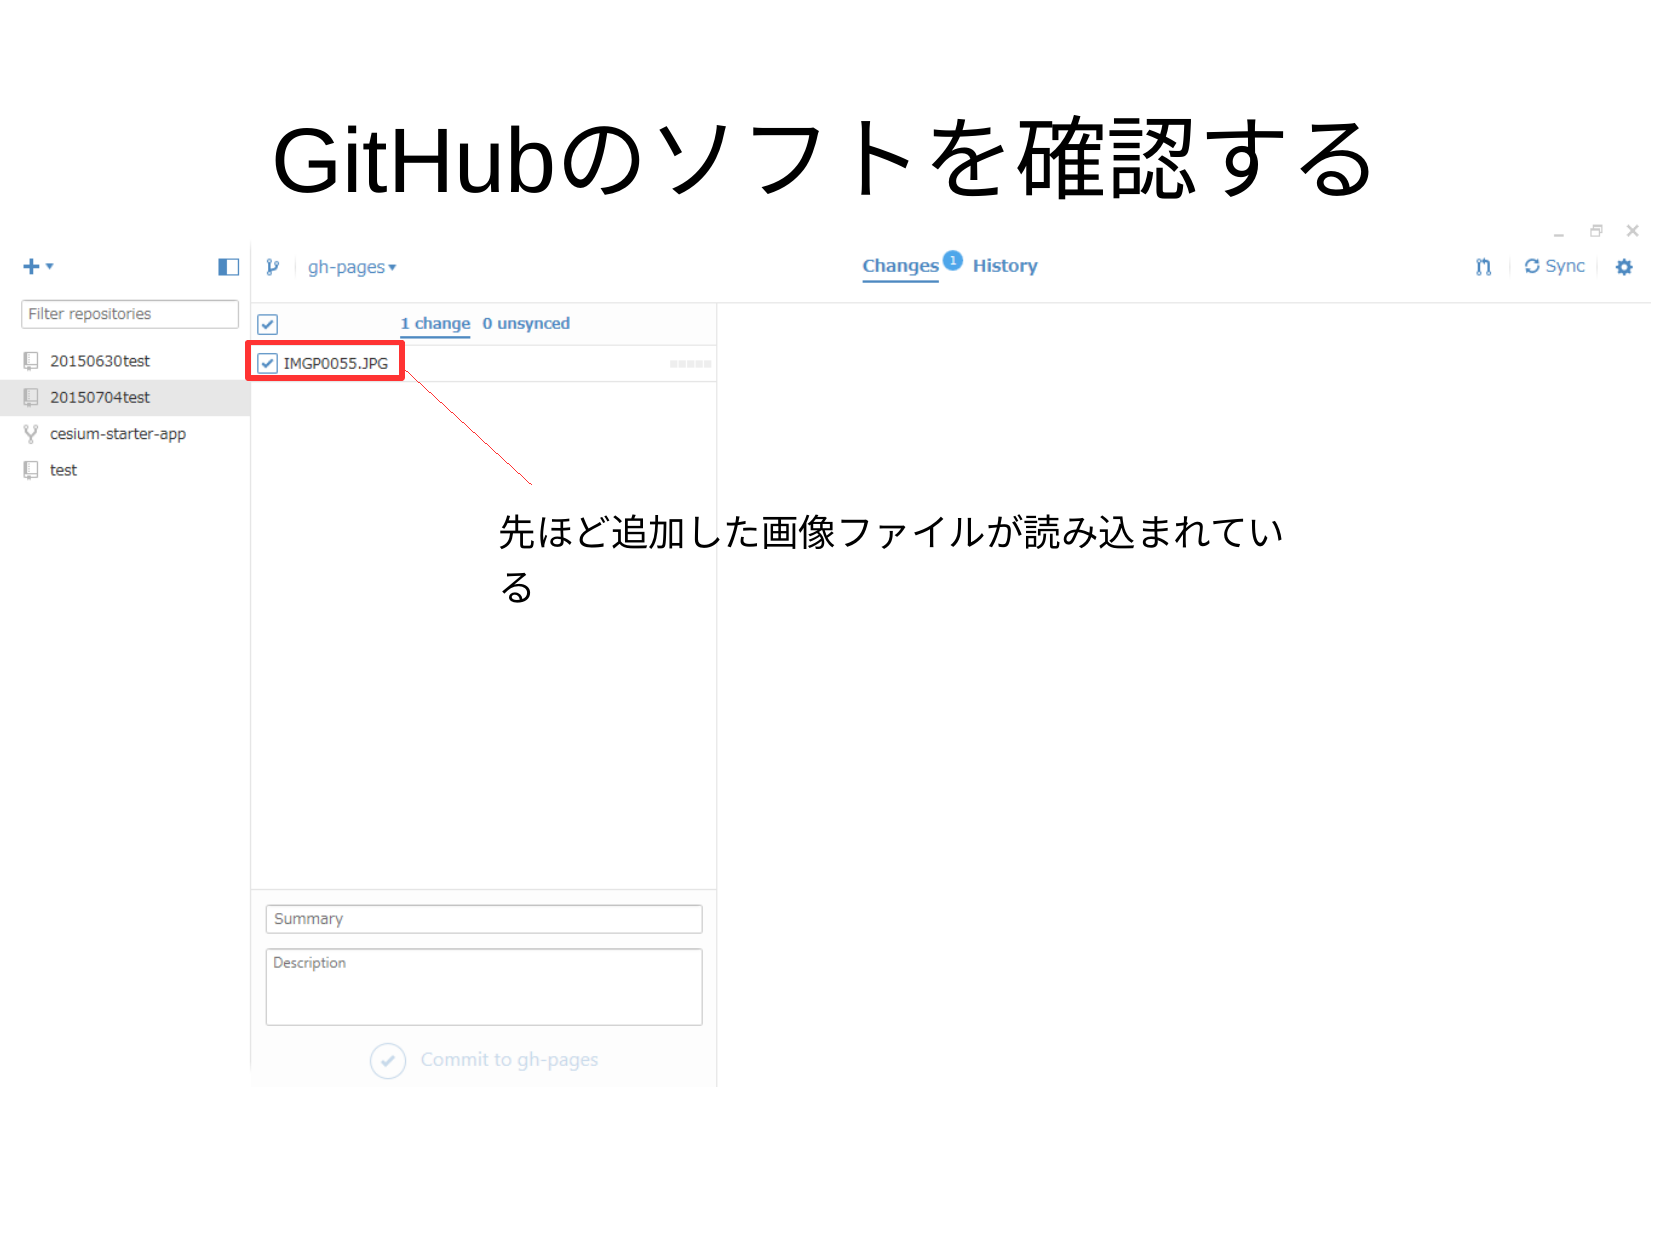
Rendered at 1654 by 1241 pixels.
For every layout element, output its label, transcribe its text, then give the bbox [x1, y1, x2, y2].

text_box 先ほど追加した画像ファイルが読み込まれている [484, 496, 1312, 549]
title GitHubのソフトを確認する [82, 49, 1571, 215]
picture [0, 215, 1651, 1087]
